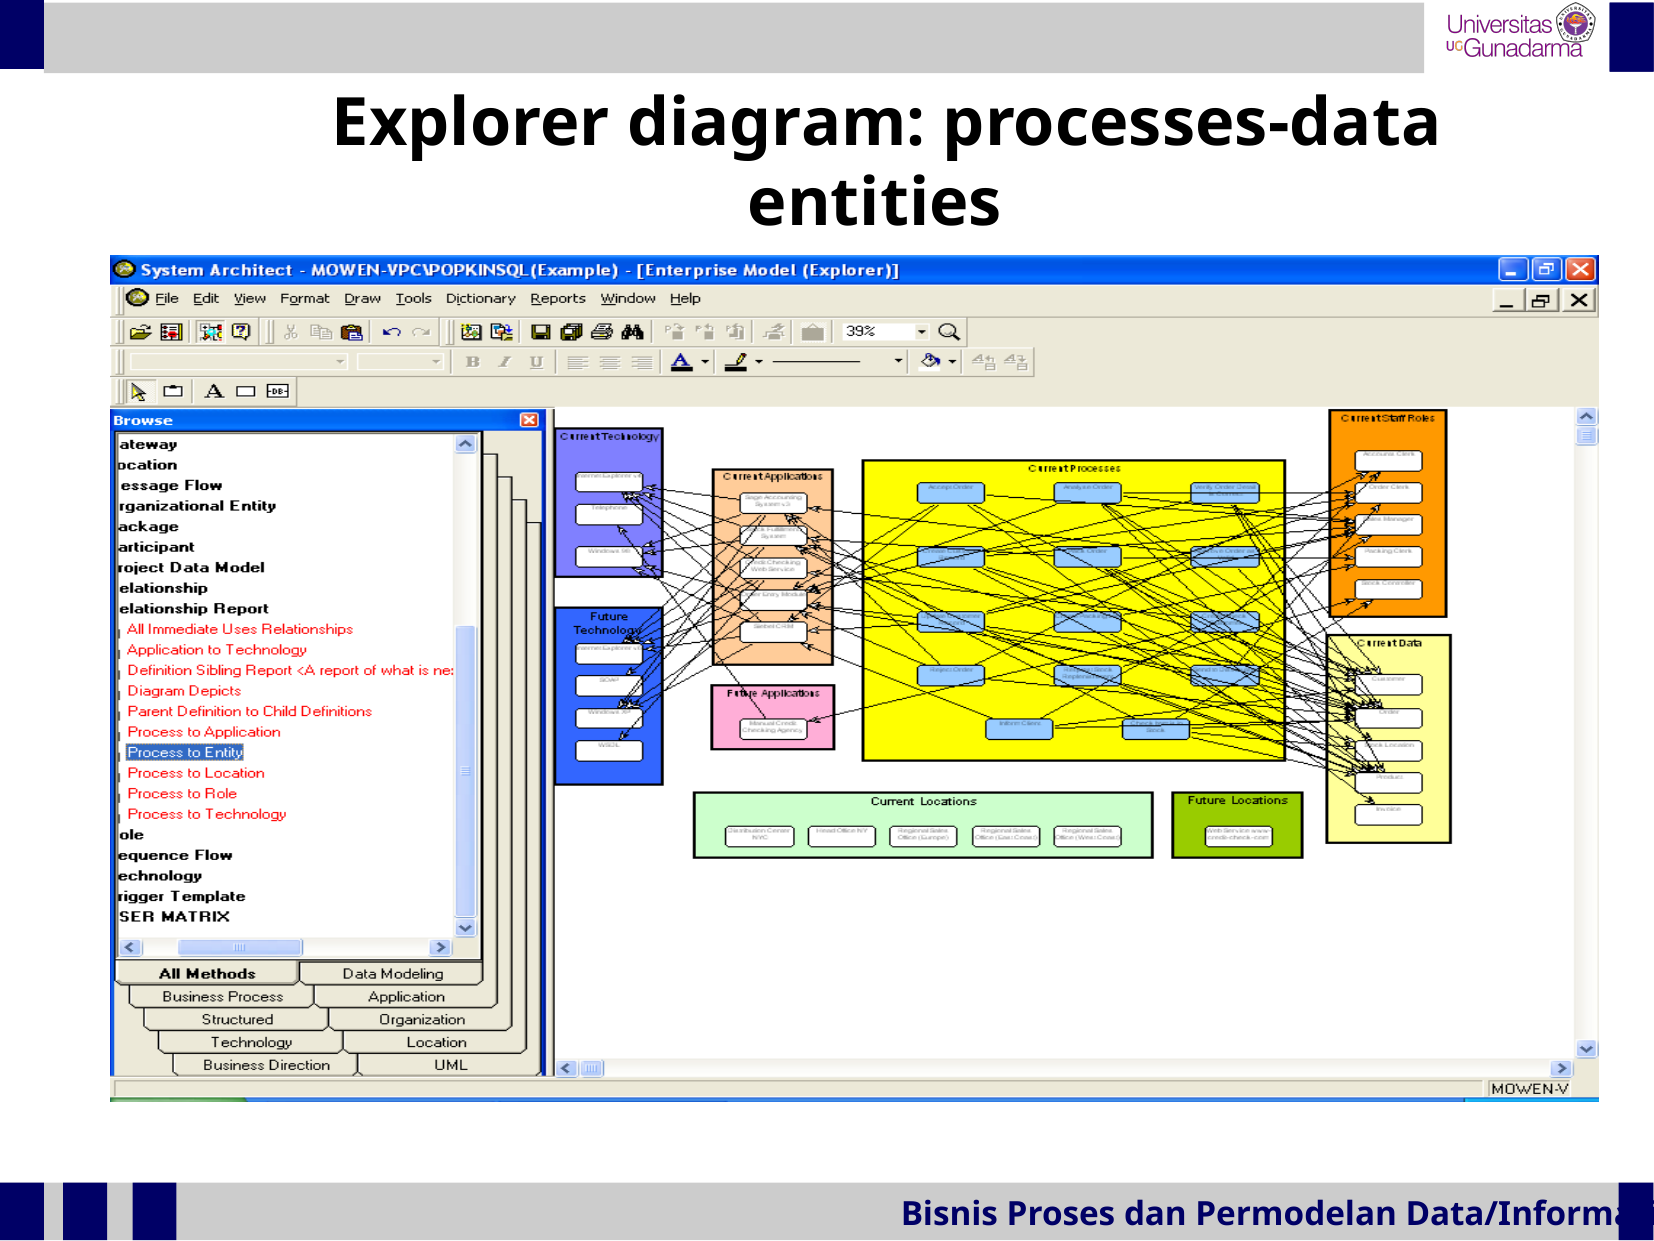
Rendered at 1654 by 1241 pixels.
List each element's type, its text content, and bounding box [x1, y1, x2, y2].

picture [1437, 2, 1610, 62]
picture [110, 255, 1599, 1102]
title Explorer diagram: processes-data entities [179, 68, 1571, 249]
